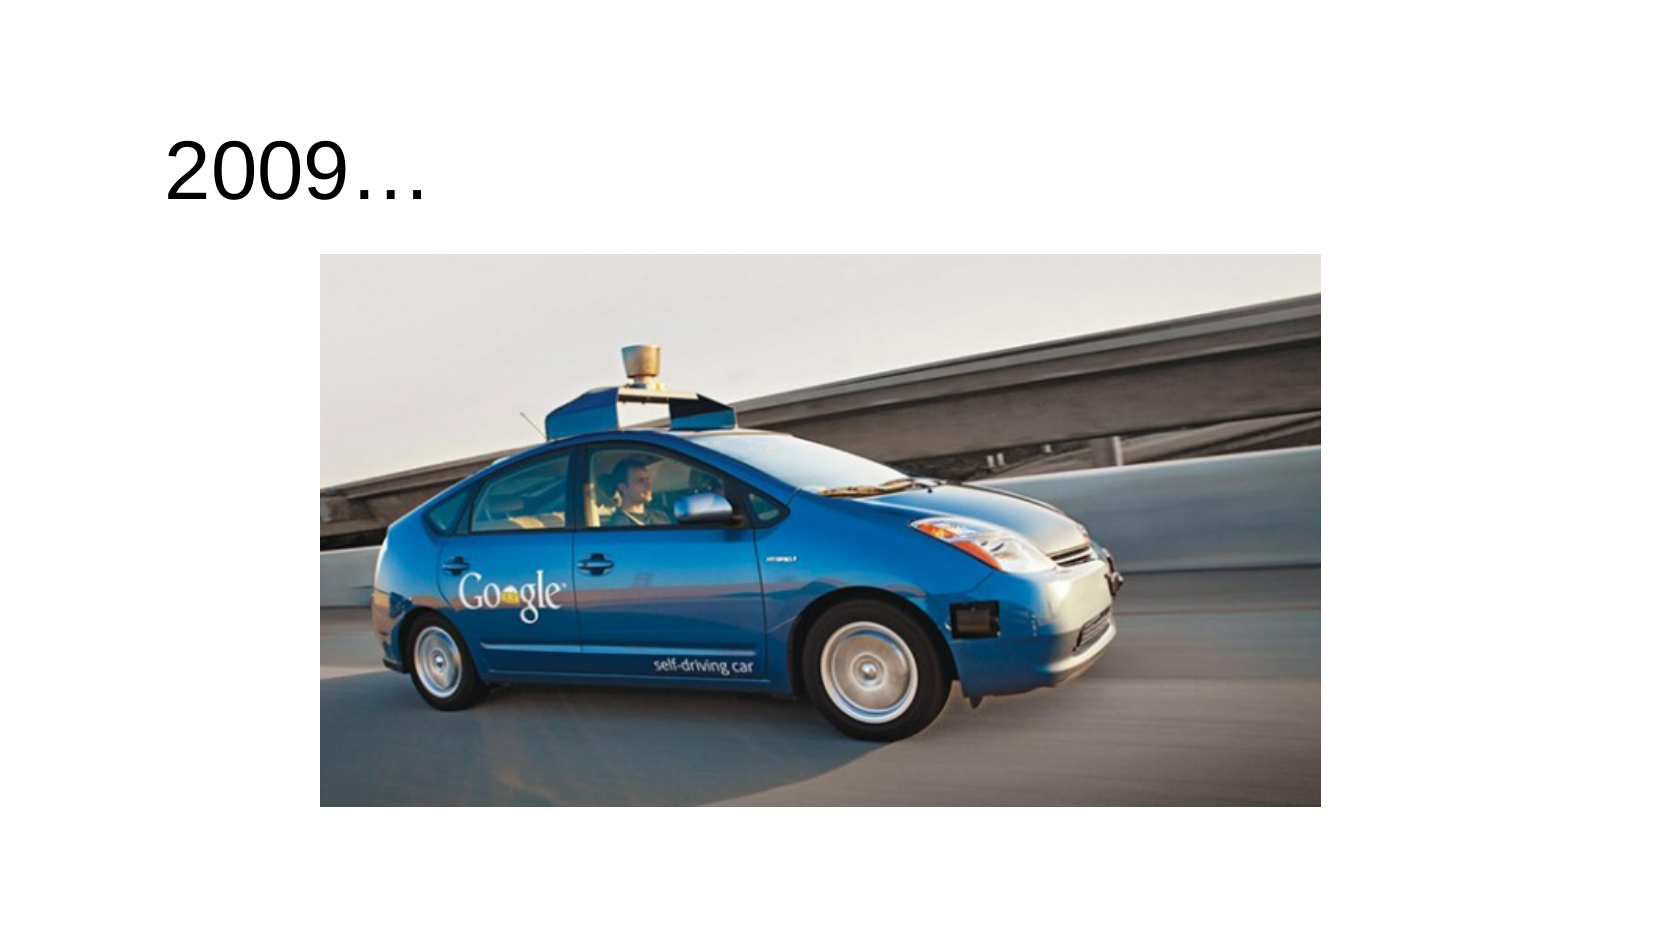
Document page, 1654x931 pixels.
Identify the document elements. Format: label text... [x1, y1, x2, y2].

text_box 2009… [150, 117, 796, 211]
picture [320, 254, 1321, 807]
